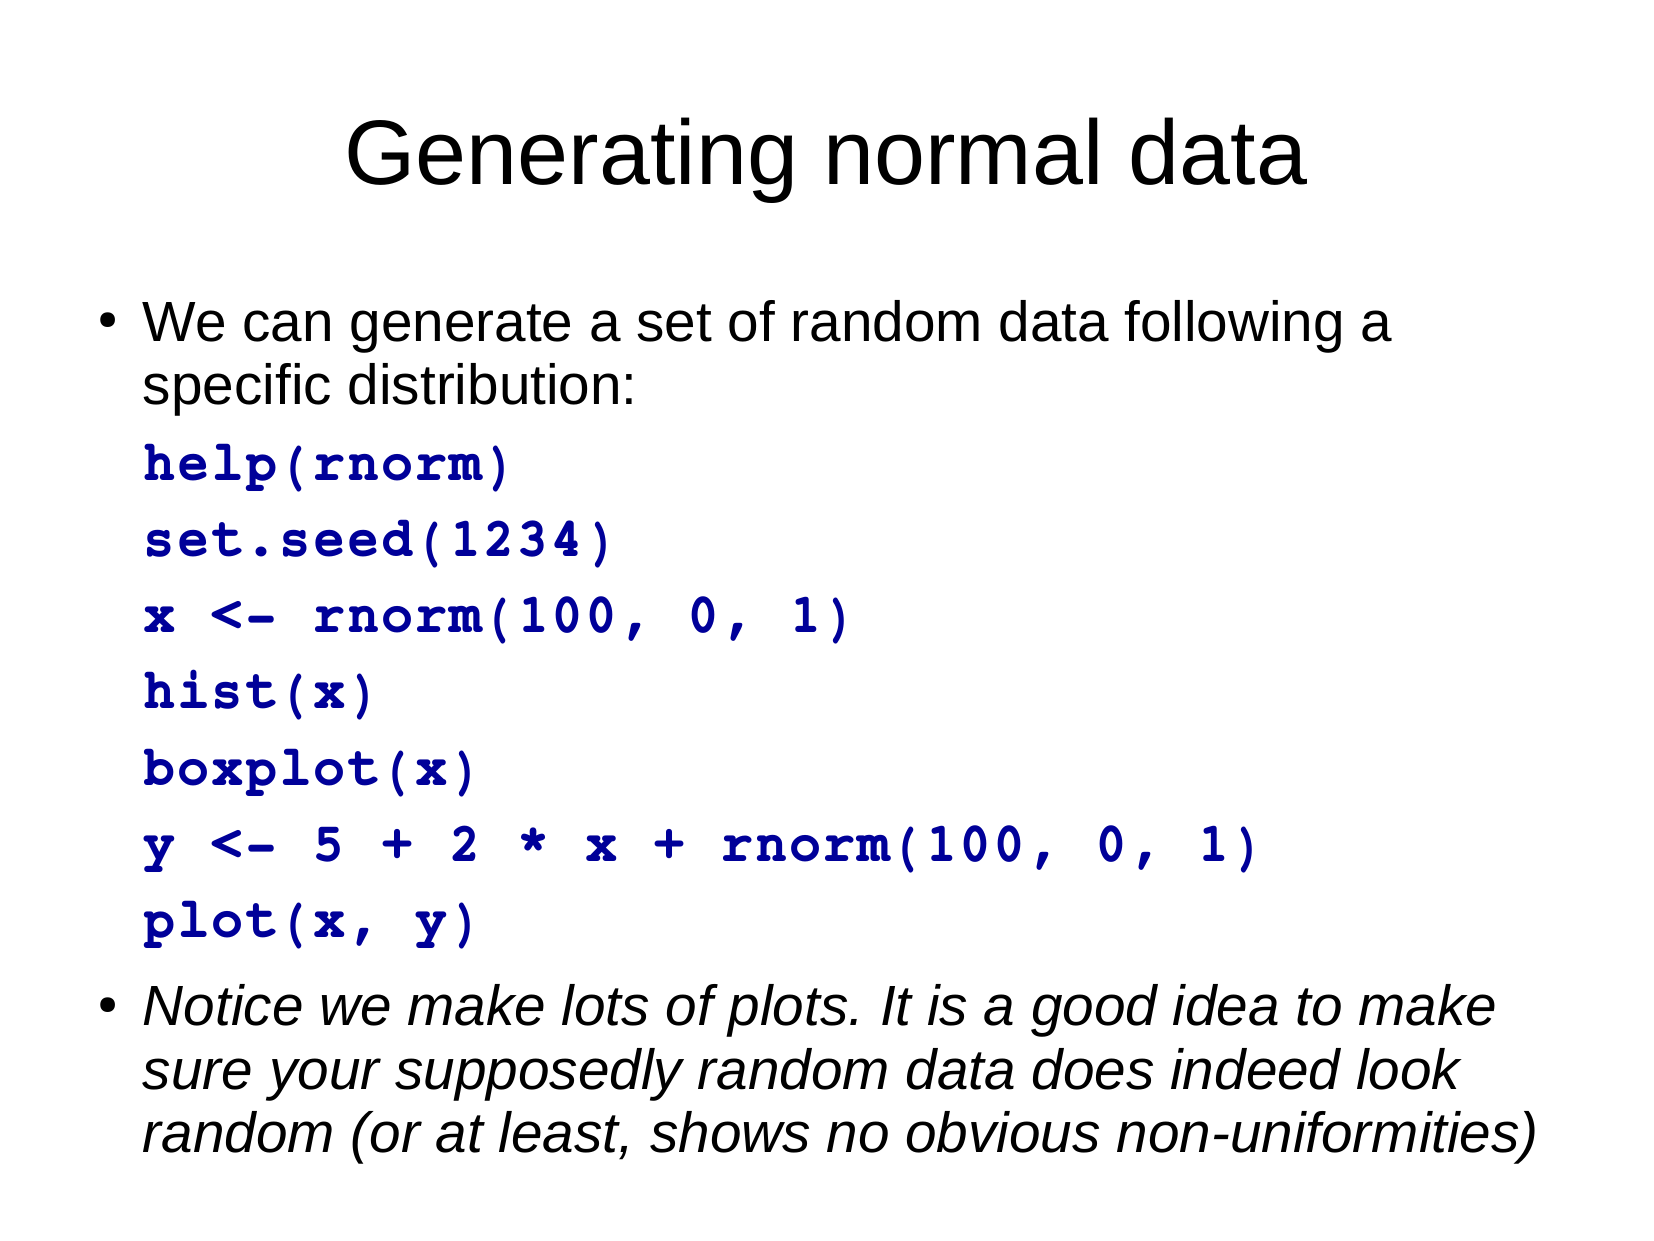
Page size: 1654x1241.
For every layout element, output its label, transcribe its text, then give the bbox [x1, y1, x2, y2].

title Generating normal data [82, 49, 1571, 257]
list We can generate a set of random data following a specific distribution: help(rnorm) set.seed(1234) x <- rnorm(100, 0, 1) hist(x) boxplot(x) y <- 5 + 2 * x + rnorm(100, 0, 1) plot(x, y) Notice we make lots of plots. It is a good idea to make sure your supposedly random data does indeed look random (or at least, shows no obvious non-uniformities) [82, 290, 1571, 1182]
